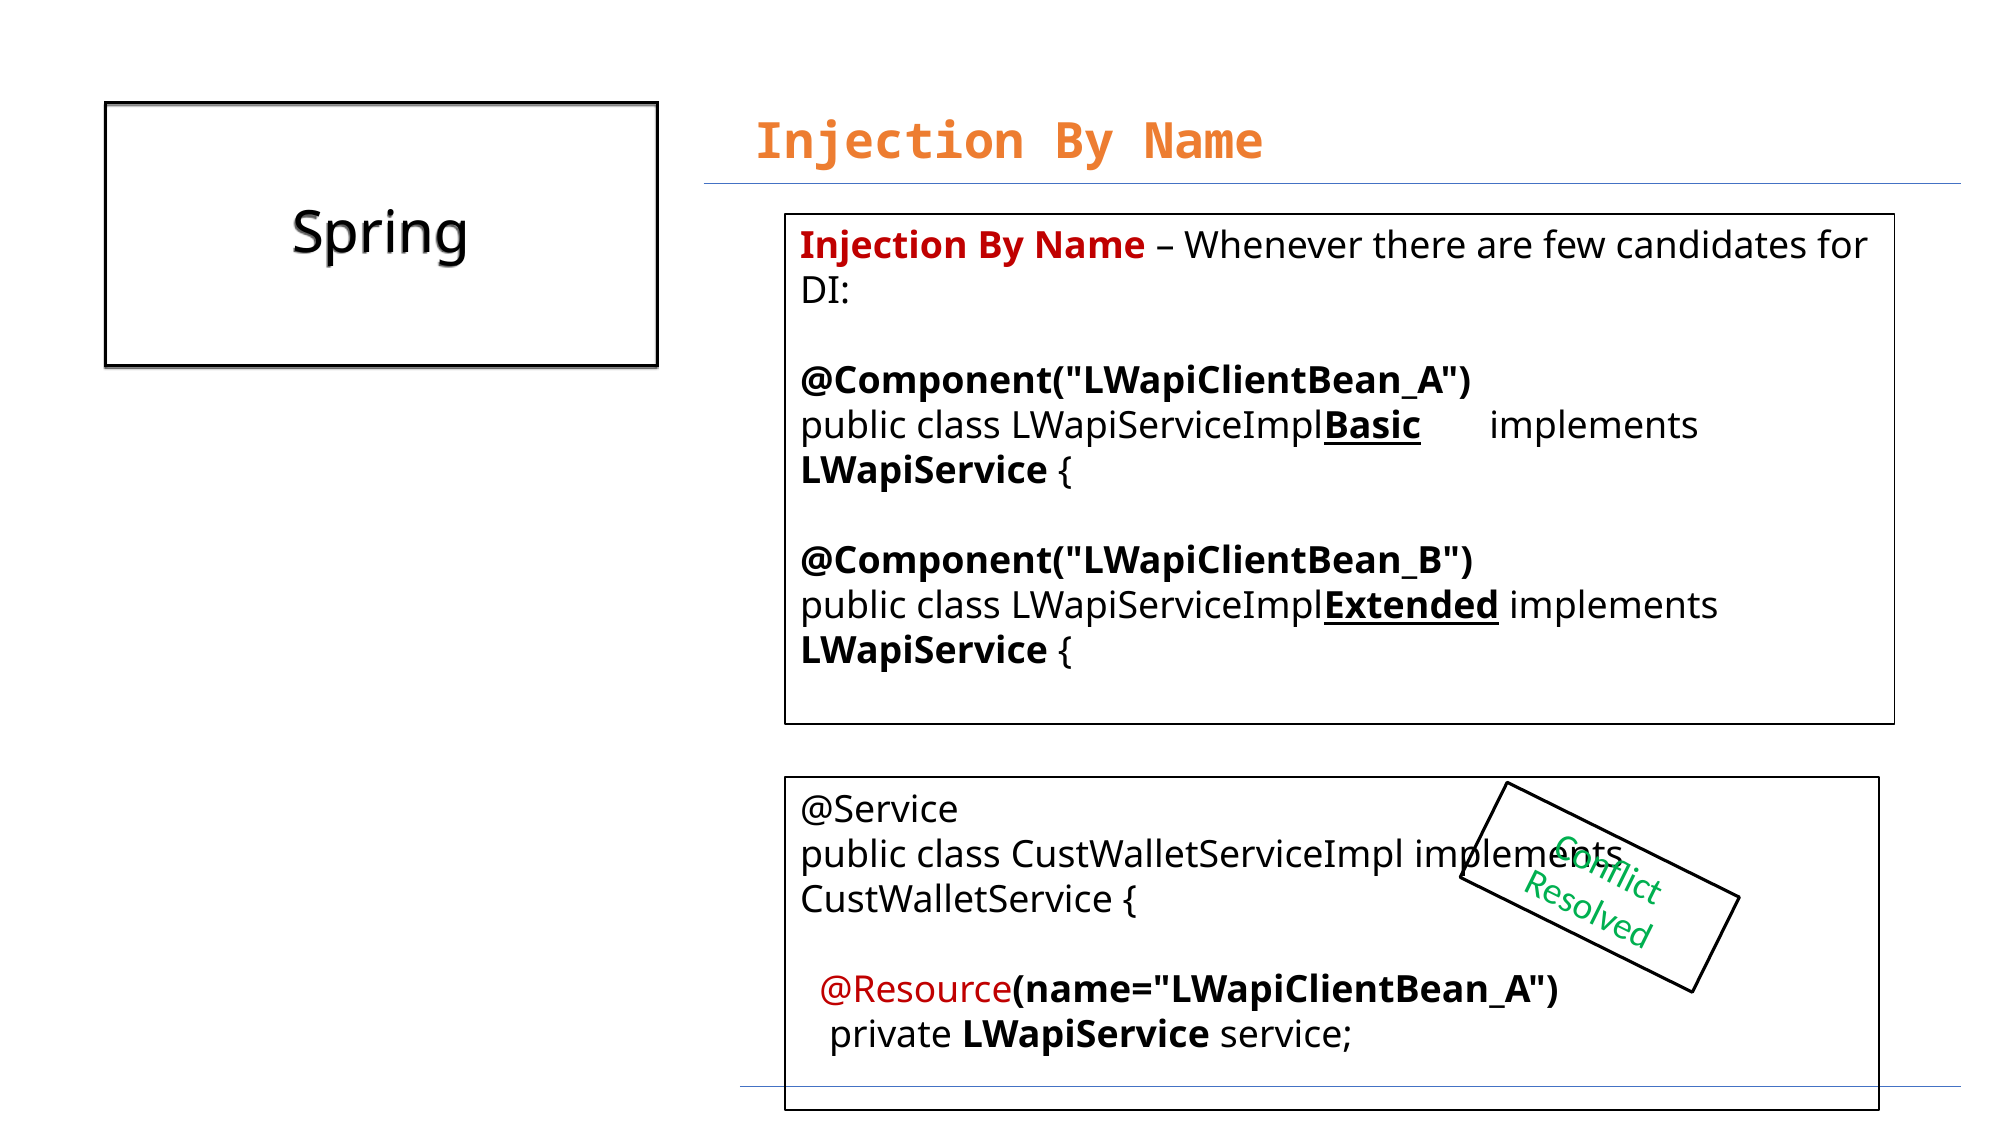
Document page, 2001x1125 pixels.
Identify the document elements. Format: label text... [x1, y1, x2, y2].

text_box Conflict Resolved [1460, 782, 1740, 993]
text_box @Service public class CustWalletServiceImpl implements CustWalletService { @Resource(name="LWapiClientBean_A") private LWapiService service; [784, 776, 1880, 1111]
text_box Injection By Name [739, 107, 1740, 178]
text_box Injection By Name – Whenever there are few candidates for DI: @Component("LWapiClientBean_A") public class LWapiServiceImplBasic implements LWapiService { @Component("LWapiClientBean_B") public class LWapiServiceImplExtended implements LWapiService { [784, 213, 1895, 684]
title Spring [105, 102, 658, 366]
